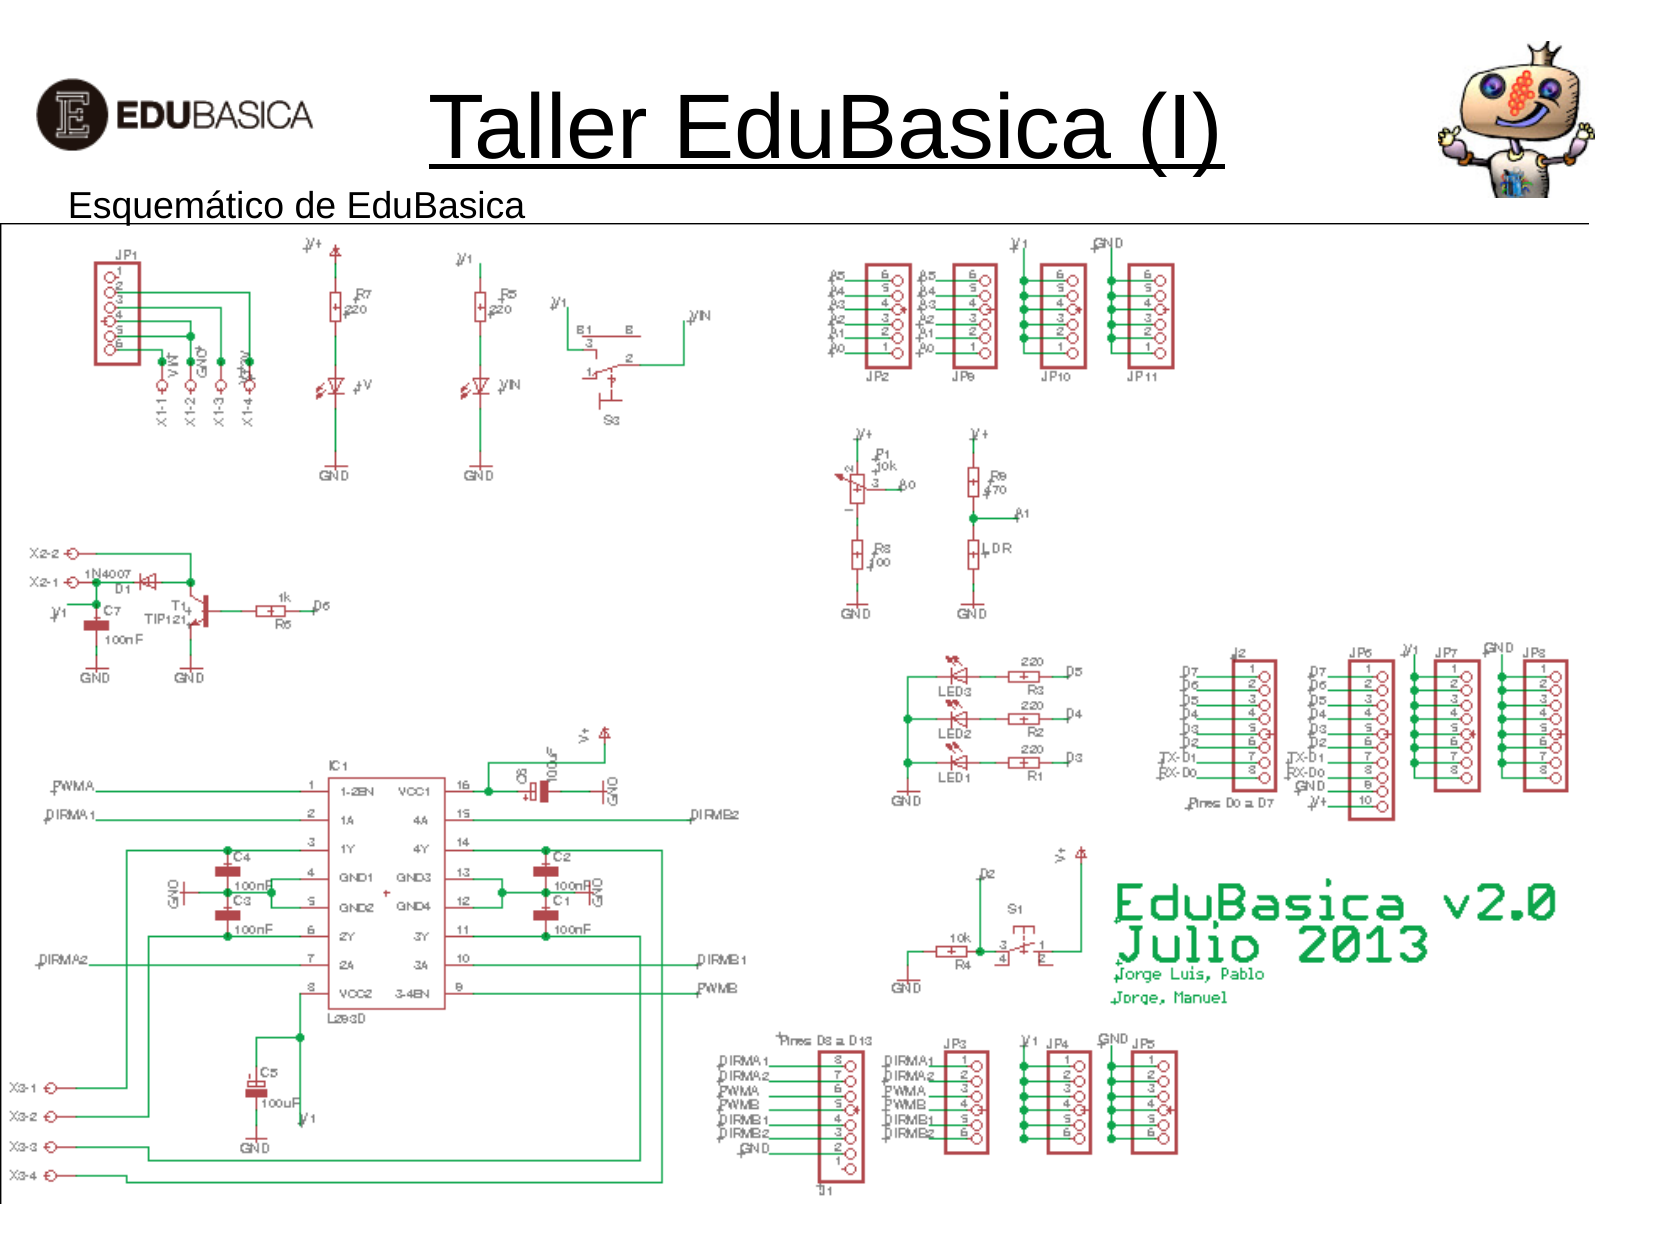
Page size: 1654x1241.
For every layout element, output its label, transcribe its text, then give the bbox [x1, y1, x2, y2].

title Taller EduBasica (I) [82, 23, 1571, 223]
picture [1438, 41, 1595, 198]
picture [35, 77, 316, 154]
picture [0, 223, 1589, 1204]
text_box Esquemático de EduBasica [53, 177, 541, 234]
